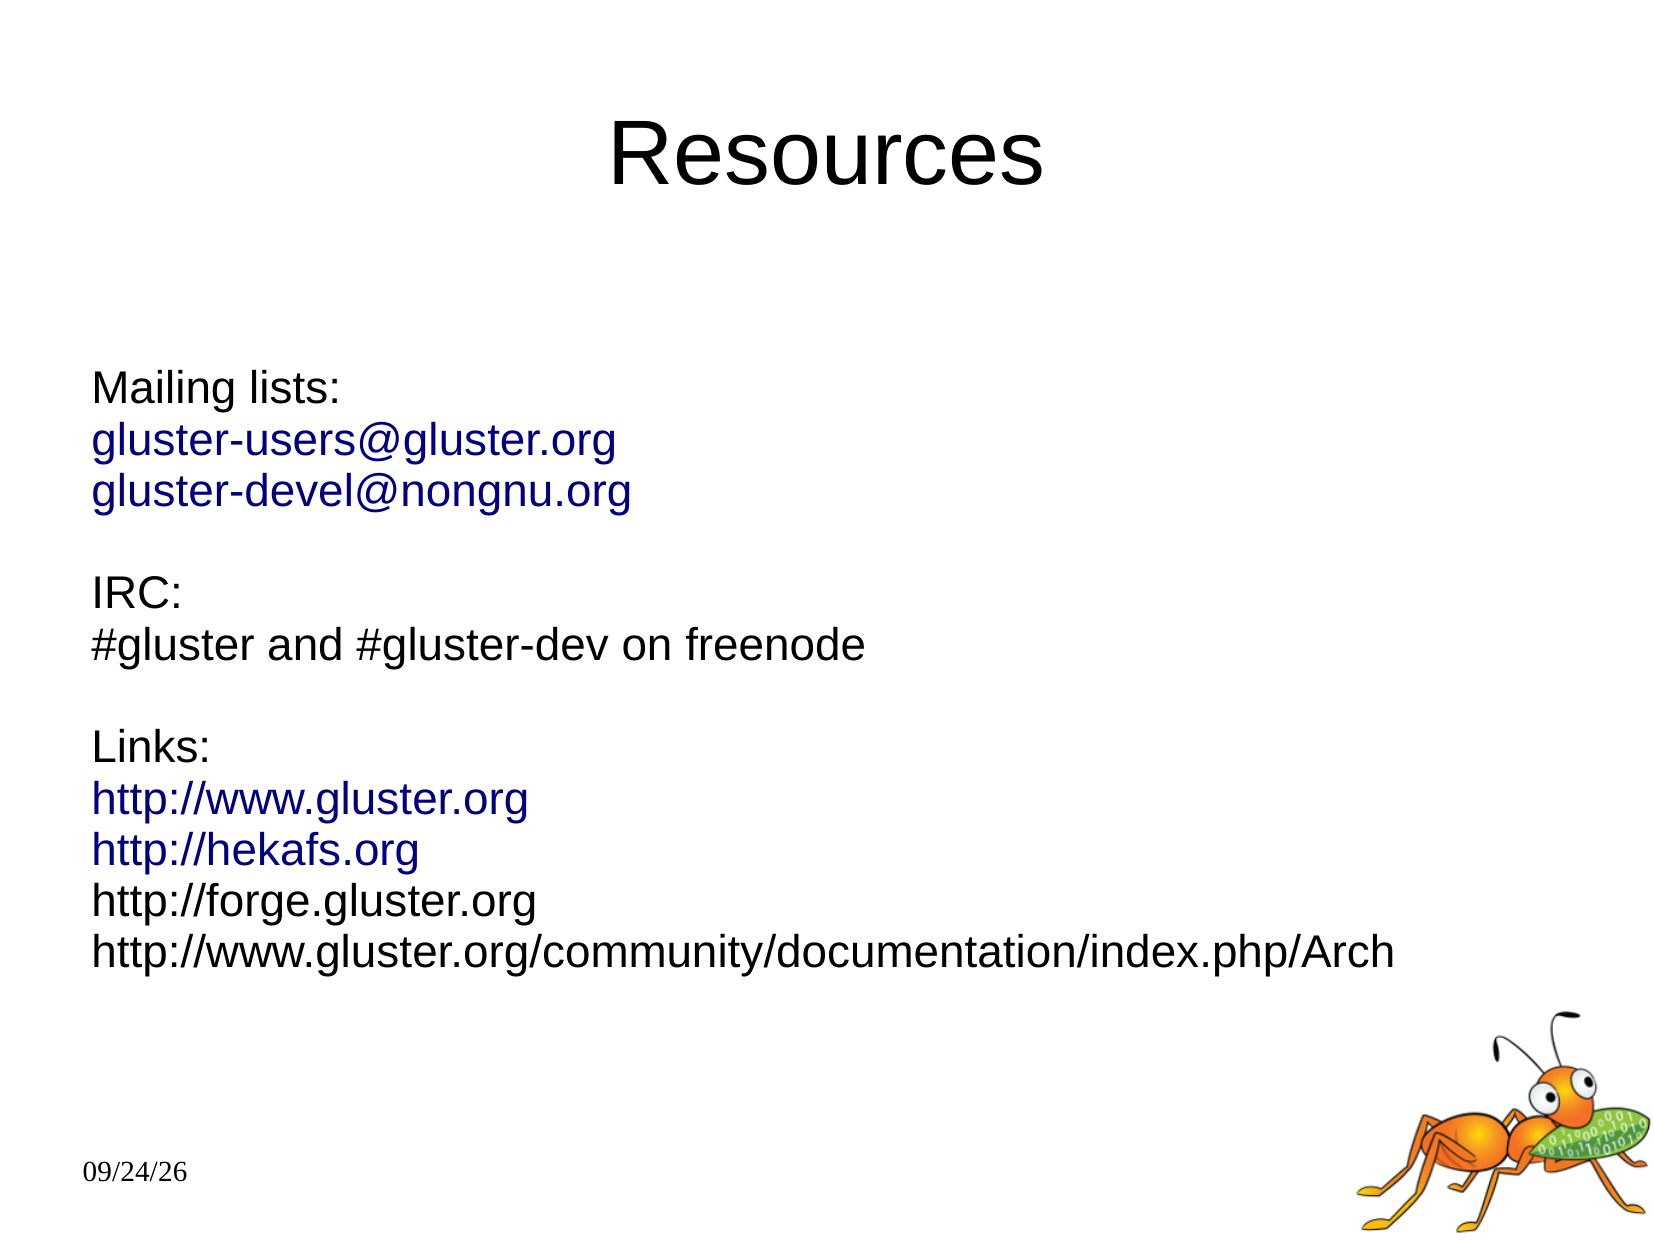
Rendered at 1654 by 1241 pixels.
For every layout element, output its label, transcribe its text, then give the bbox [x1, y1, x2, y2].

picture [1353, 1009, 1654, 1235]
title Resources [82, 49, 1571, 257]
text_box Mailing lists: gluster-users@gluster.org gluster-devel@nongnu.org IRC: #gluster and #gluster-dev on freenode Links: http://www.gluster.org http://hekafs.org http://forge.gluster.org http://www.gluster.org/community/documentation/index.php/Arch [76, 303, 1495, 986]
